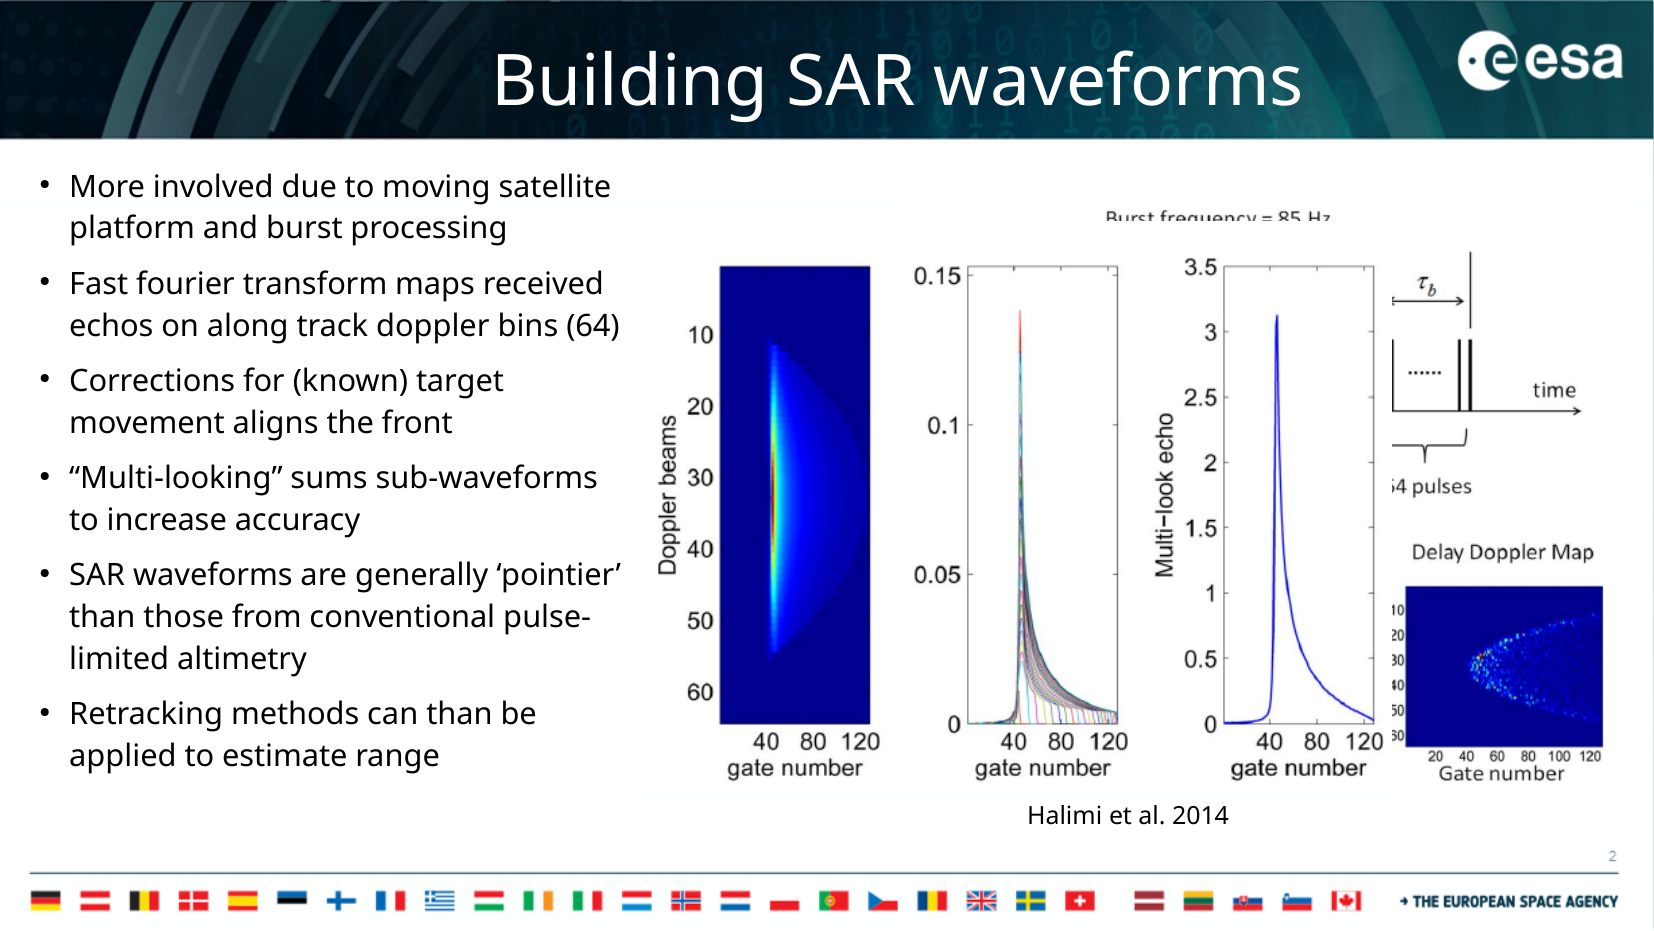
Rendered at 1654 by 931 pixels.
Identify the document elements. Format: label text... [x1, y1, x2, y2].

title Building SAR waveforms [225, 13, 1571, 142]
text_box Halimi et al. 2014 [1012, 792, 1463, 838]
picture [0, 0, 1654, 931]
list More involved due to moving satellite platform and burst processing Fast fourier transform maps received echos on along track doppler bins (64) Corrections for (known) target movement aligns the front “Multi-looking” sums sub-waveforms to increase accuracy SAR waveforms are generally ‘pointier’ than those from conventional pulse-limited altimetry Retracking methods can than be applied to estimate range [29, 164, 622, 788]
